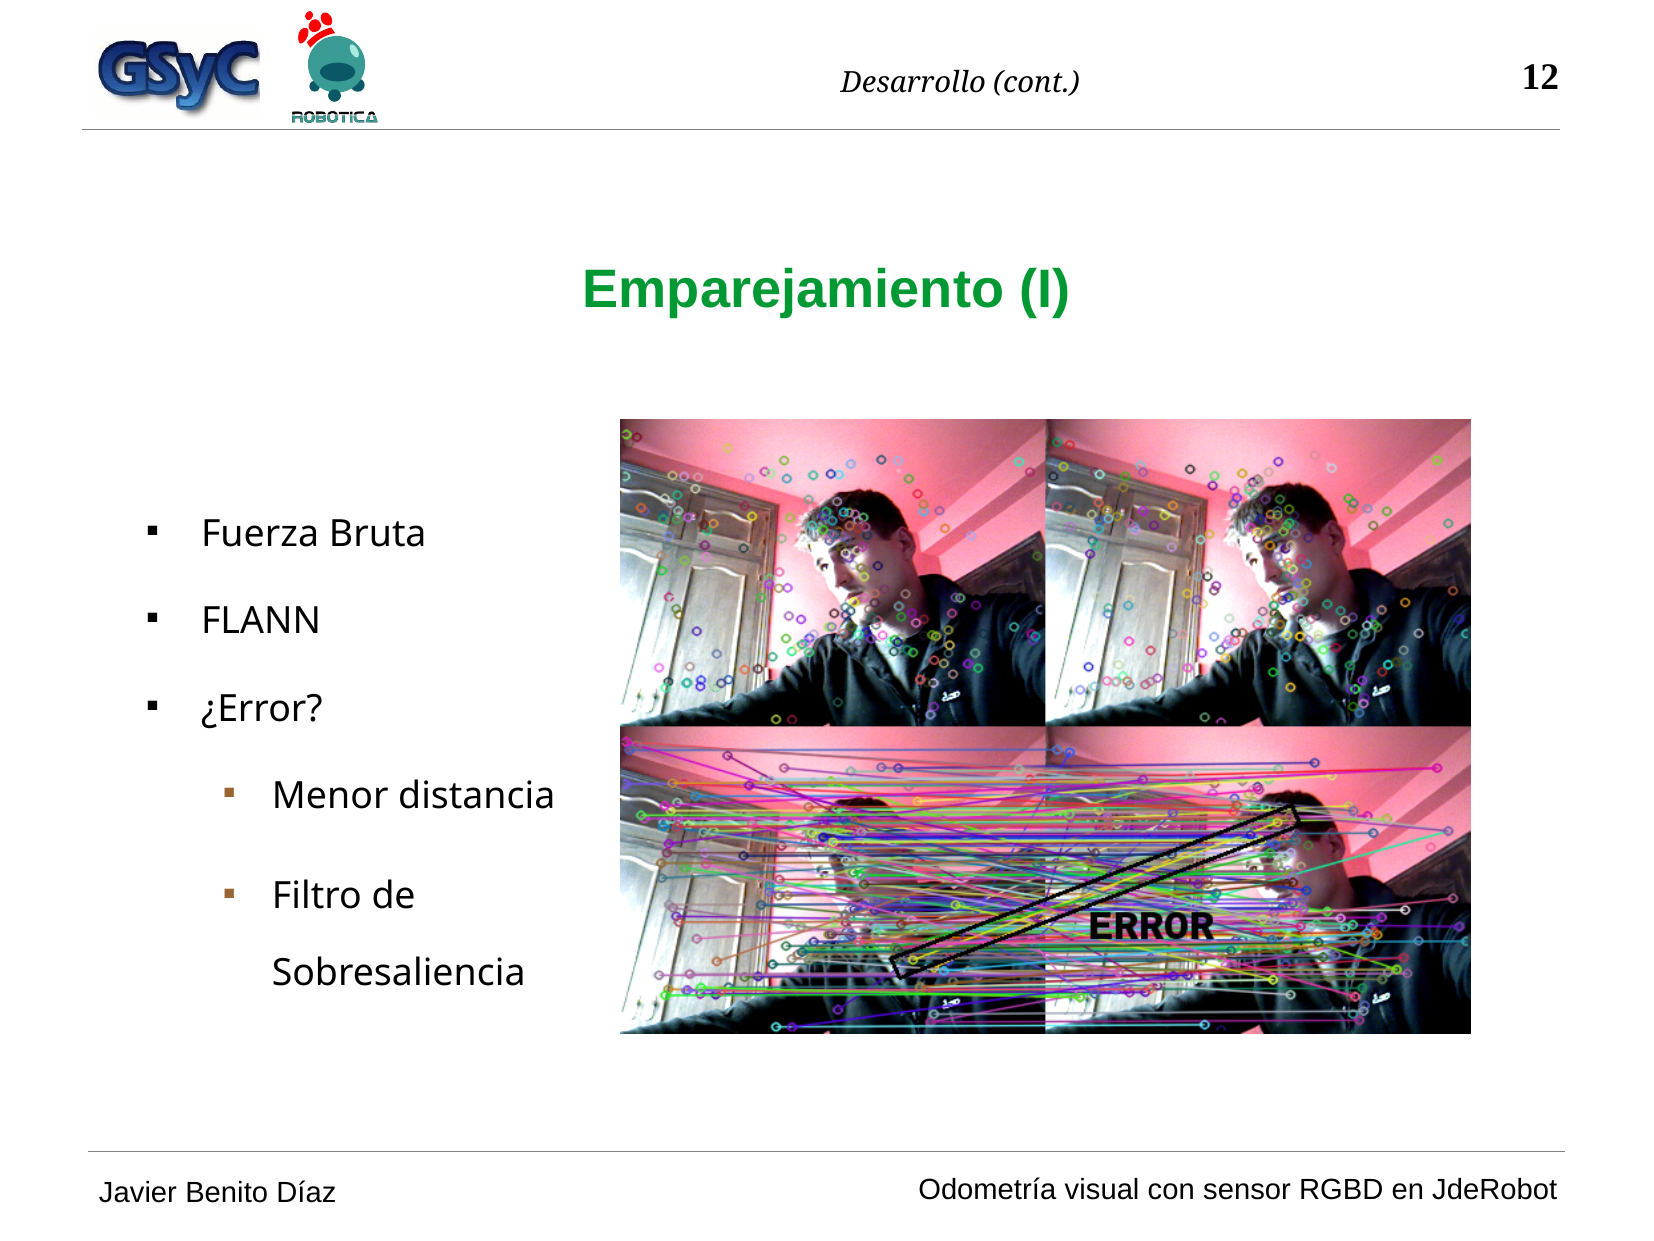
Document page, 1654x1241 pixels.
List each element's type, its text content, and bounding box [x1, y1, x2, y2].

title Emparejamiento (I) [82, 236, 1571, 443]
text_box Desarrollo (cont.) [709, 53, 1211, 103]
picture [292, 11, 378, 123]
picture [620, 419, 1471, 1034]
picture [94, 28, 260, 119]
list Fuerza Bruta FLANN ¿Error? Menor distancia Filtro de Sobresaliencia [130, 480, 562, 1241]
